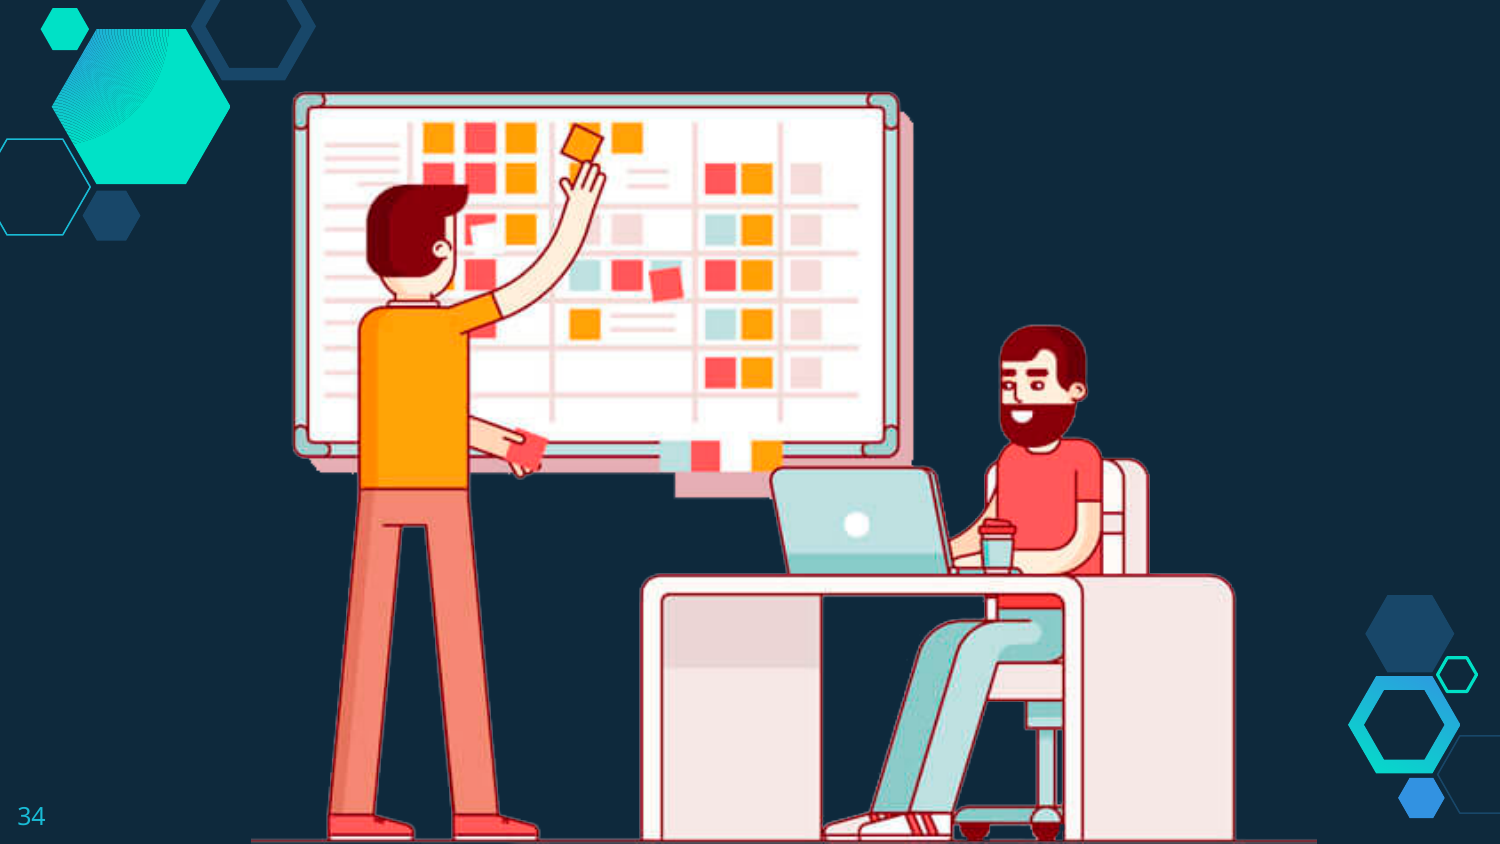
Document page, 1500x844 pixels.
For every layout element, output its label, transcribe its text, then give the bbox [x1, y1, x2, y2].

text_box 34 [2, 785, 93, 844]
picture [251, 91, 1317, 844]
